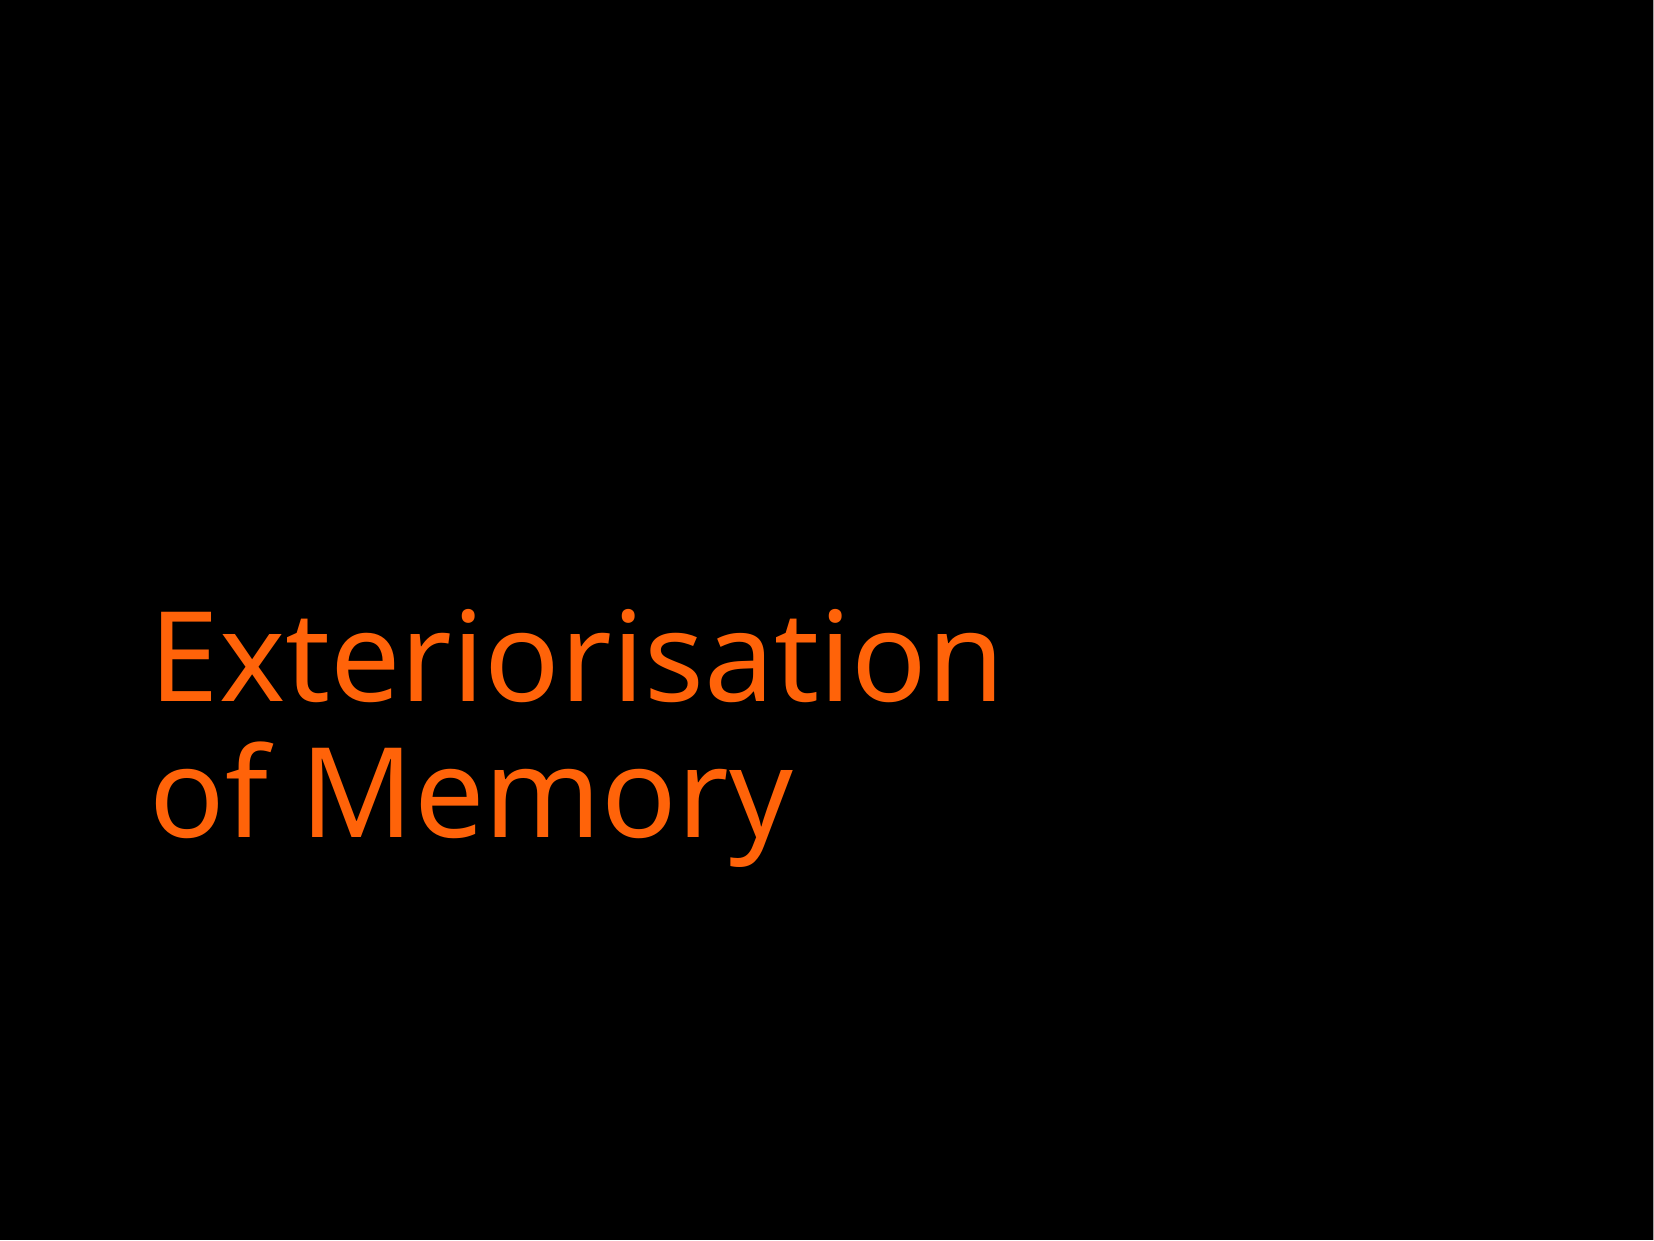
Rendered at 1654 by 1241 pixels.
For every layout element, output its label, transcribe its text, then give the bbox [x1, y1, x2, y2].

text_box Exteriorisation of Memory [135, 585, 1561, 949]
